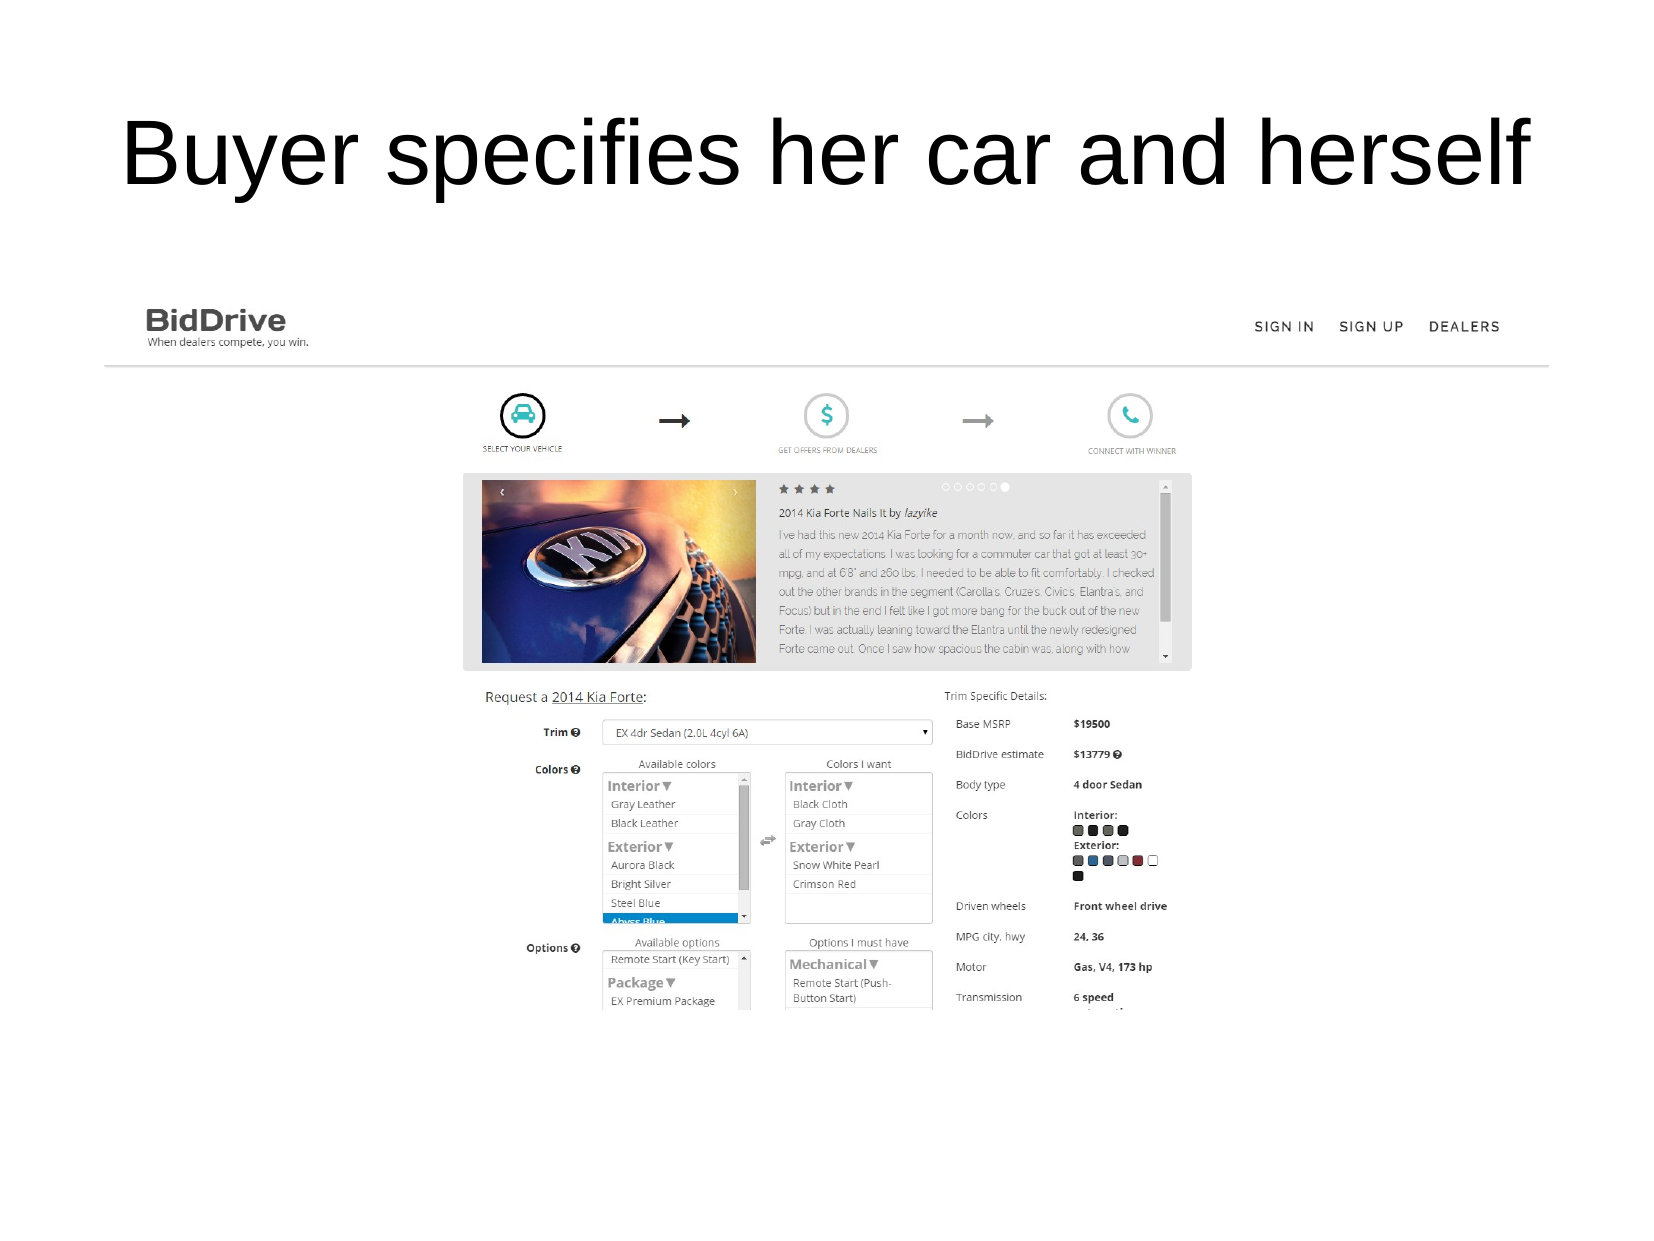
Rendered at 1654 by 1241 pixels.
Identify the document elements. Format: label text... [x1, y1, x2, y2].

picture [104, 290, 1549, 1010]
title Buyer specifies her car and herself [82, 49, 1571, 257]
